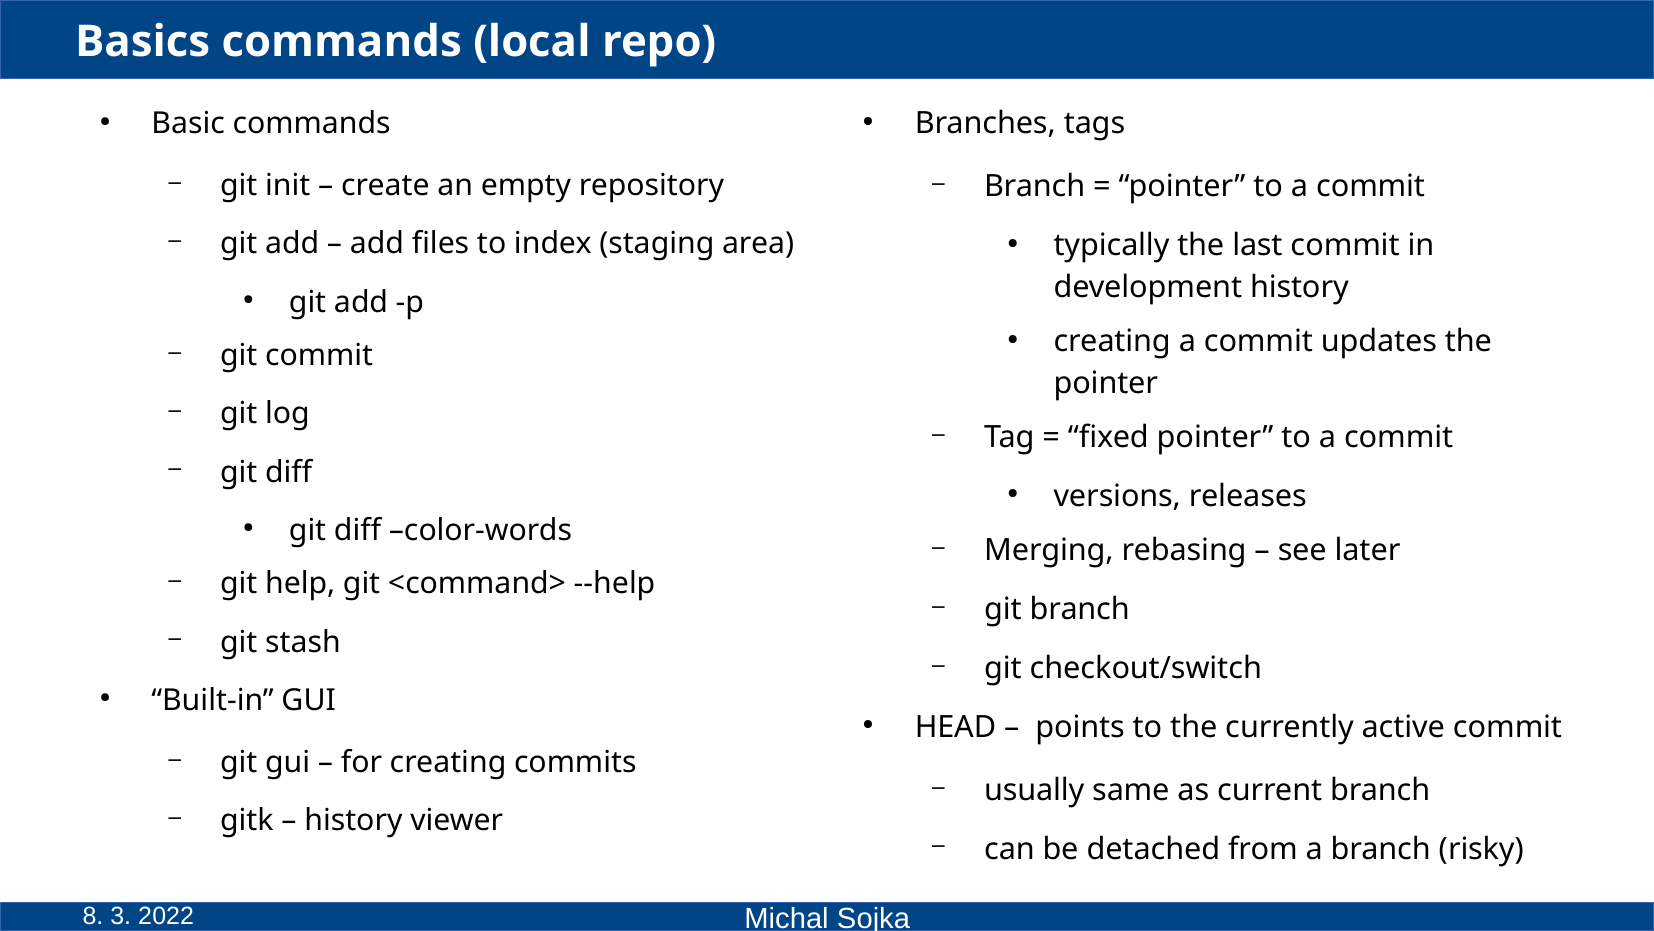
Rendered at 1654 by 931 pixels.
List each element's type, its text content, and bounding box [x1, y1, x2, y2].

title Basics commands (local repo) [75, 0, 1654, 79]
list Basic commands git init – create an empty repository git add – add files to index (staging area) git add -p git commit git log git diff git diff –color-words git help, git <command> --help git stash “Built-in” GUI git gui – for creating commits gitk – history viewer [82, 101, 809, 878]
list Branches, tags Branch = “pointer” to a commit typically the last commit in development history creating a commit updates the pointer Tag = “fixed pointer” to a commit versions, releases Merging, rebasing – see later git branch git checkout/switch HEAD – points to the currently active commit usually same as current branch can be detached from a branch (risky) [845, 101, 1572, 878]
